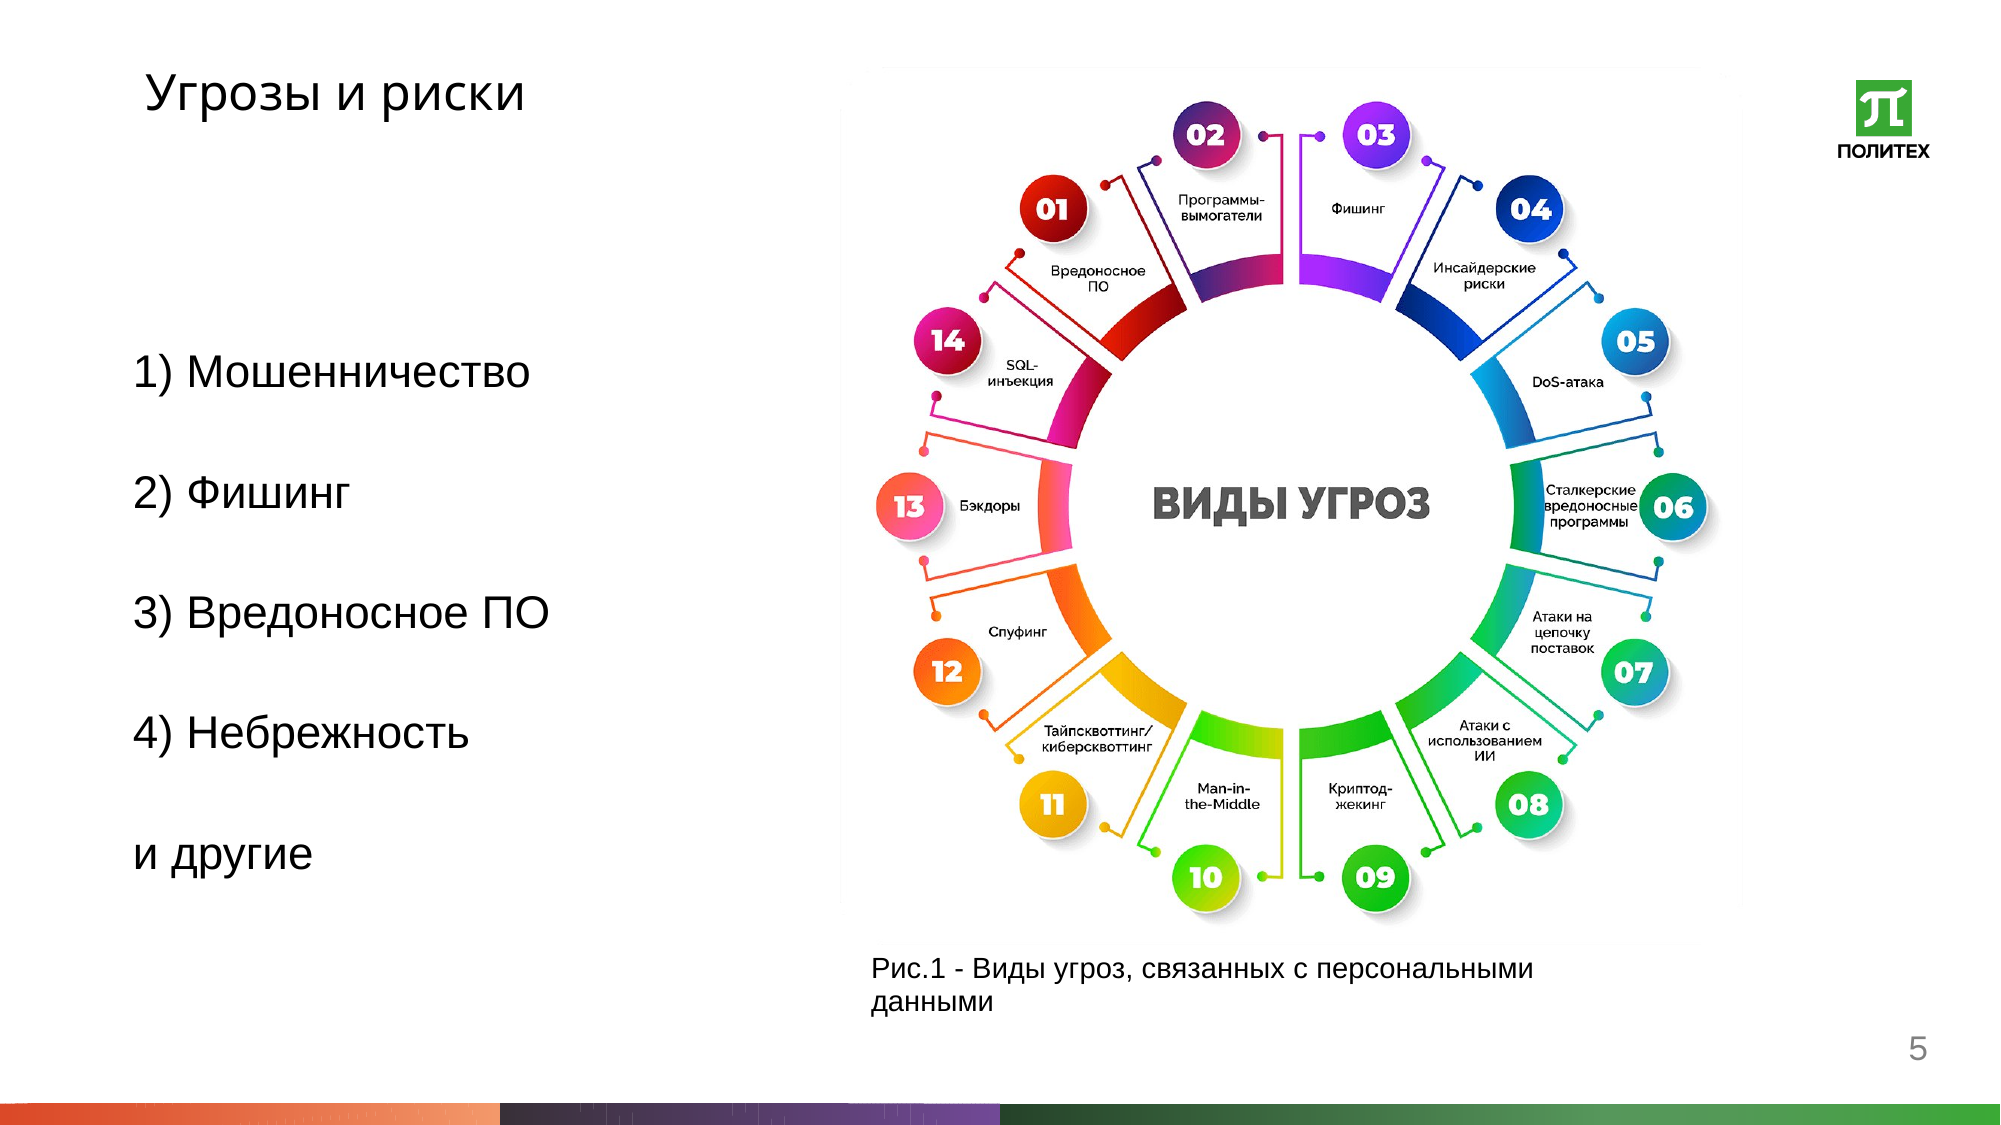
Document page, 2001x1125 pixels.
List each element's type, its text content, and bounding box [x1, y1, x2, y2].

picture [840, 67, 1743, 945]
text_box 1) Мошенничество 2) Фишинг 3) Вредоносное ПО 4) Небрежность и другие [118, 219, 680, 1007]
slide_number <номер> [1493, 1018, 1944, 1079]
text_box Угрозы и риски [130, 60, 1612, 160]
picture [1838, 80, 1930, 158]
text_box Рис.1 - Виды угроз, связанных с персональными данными [856, 944, 1565, 1034]
